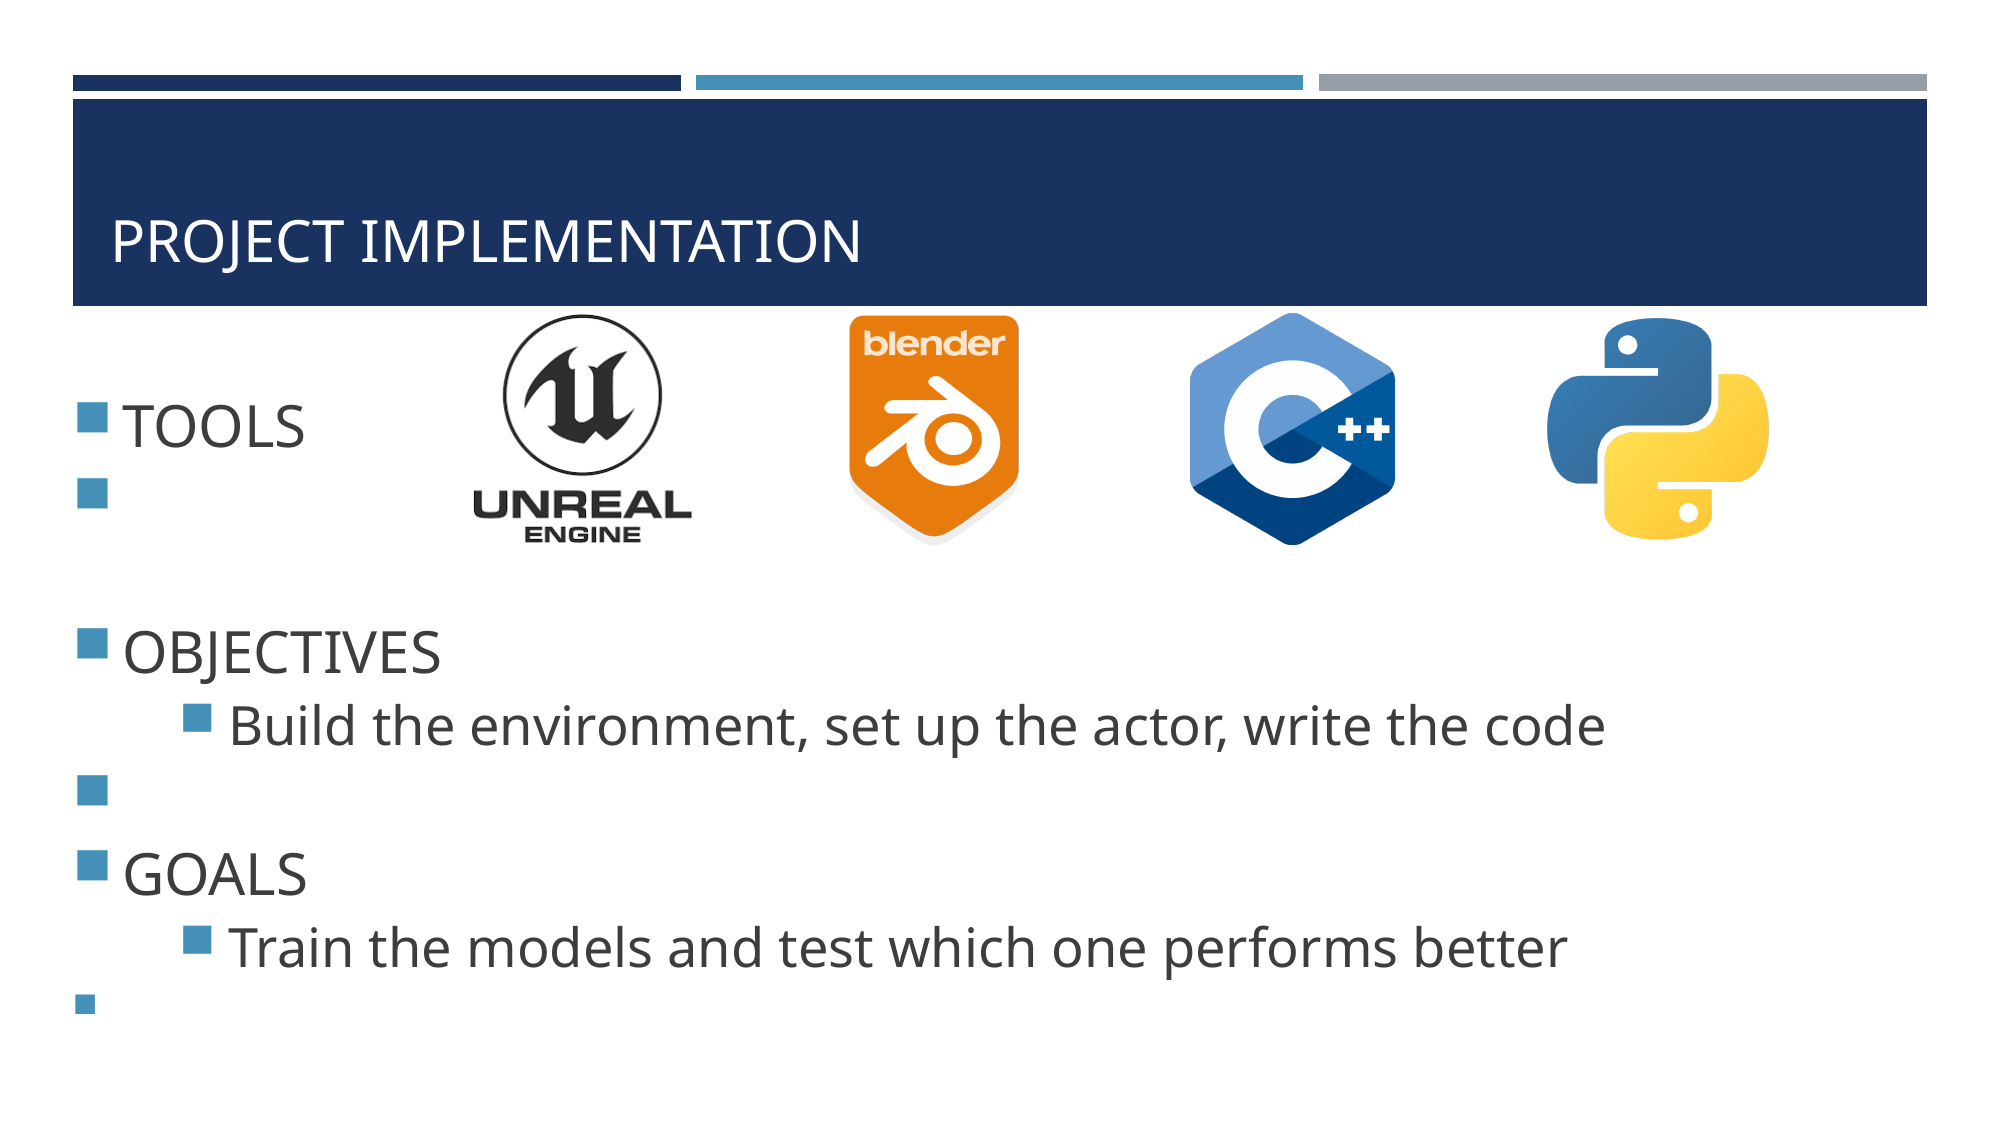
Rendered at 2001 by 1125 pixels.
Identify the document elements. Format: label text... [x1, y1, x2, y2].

picture [1547, 319, 1769, 540]
picture [1190, 314, 1395, 545]
list TOOLS OBJECTIVES Build the environment, set up the actor, write the code GOALS Train the models and test which one performs better [56, 389, 1890, 1114]
title PROJECT IMPLEMENTATION [95, 119, 1905, 282]
picture [832, 298, 1036, 563]
picture [472, 314, 694, 545]
